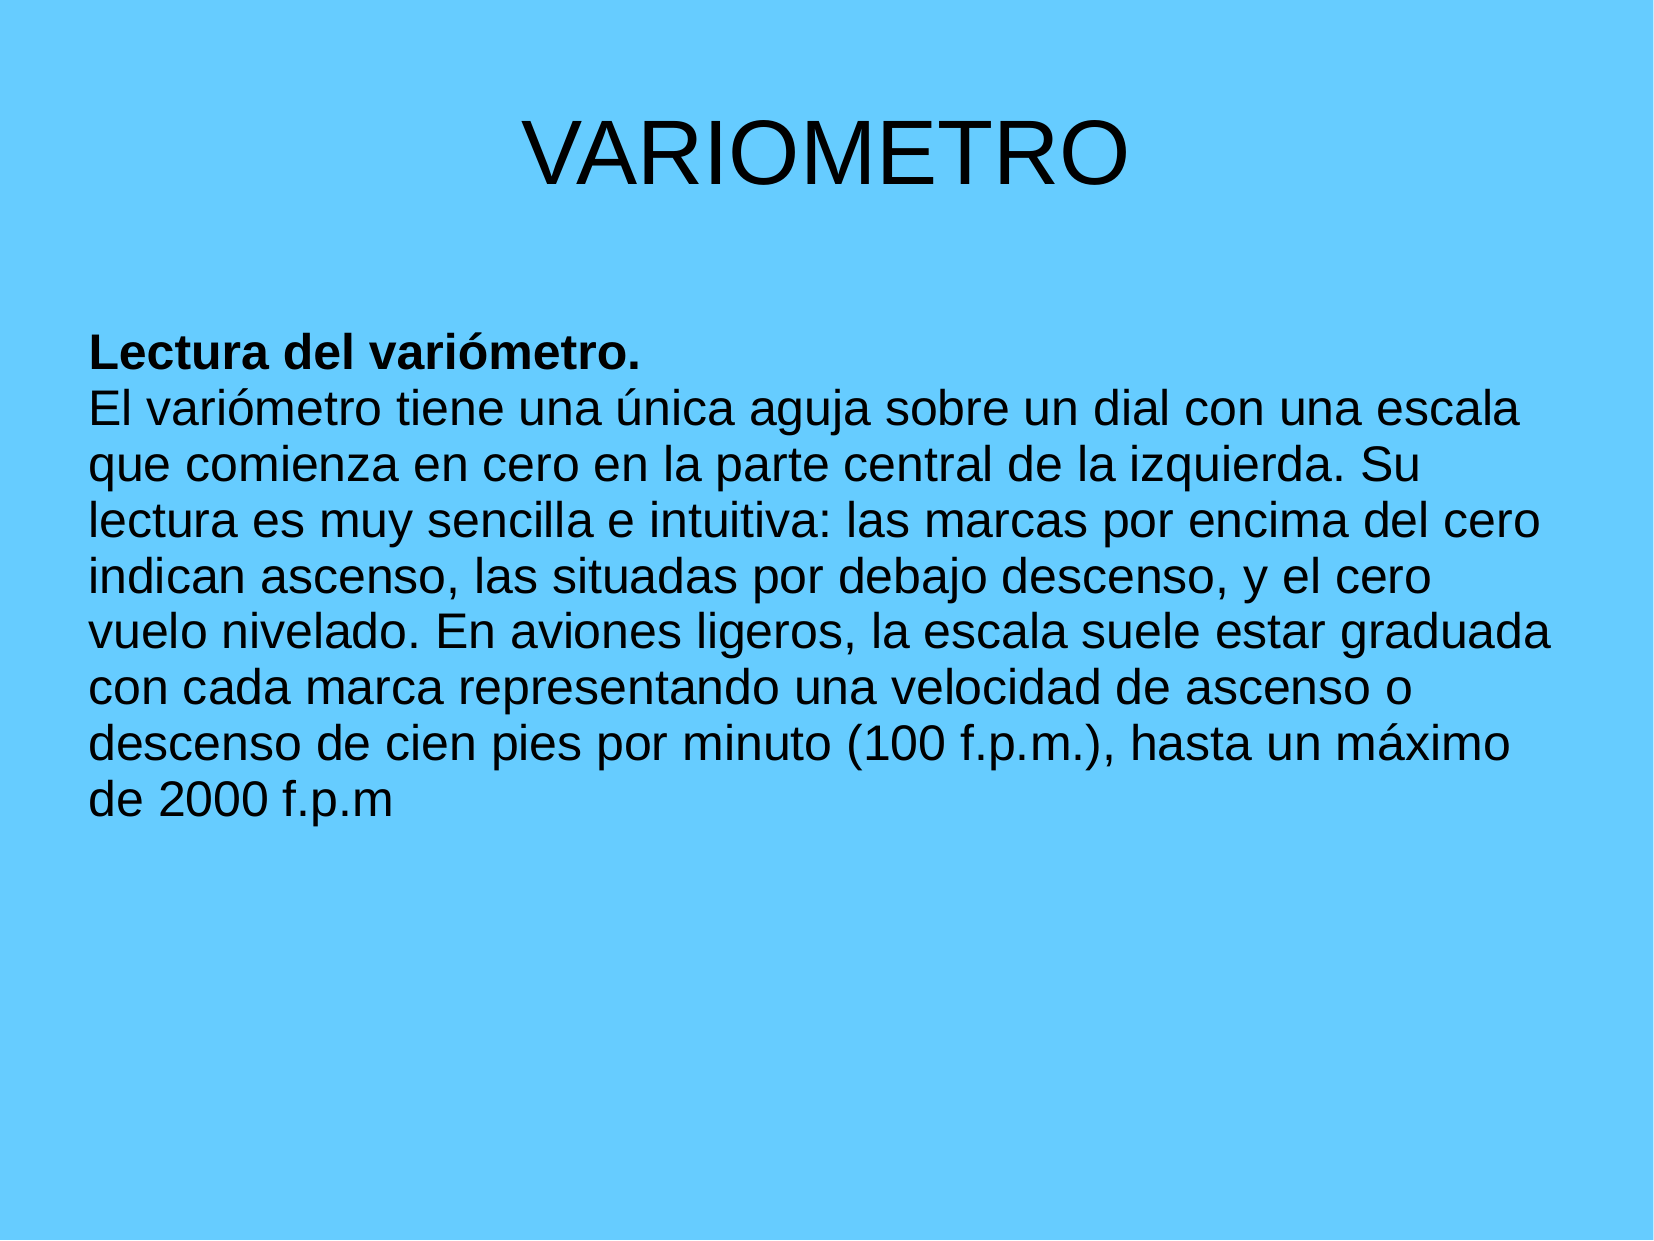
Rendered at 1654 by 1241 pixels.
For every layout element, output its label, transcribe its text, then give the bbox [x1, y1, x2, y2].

text_box Lectura del variómetro. El variómetro tiene una única aguja sobre un dial con una escala que comienza en cero en la parte central de la izquierda. Su lectura es muy sencilla e intuitiva: las marcas por encima del cero indican ascenso, las situadas por debajo descenso, y el cero vuelo nivelado. En aviones ligeros, la escala suele estar graduada con cada marca representando una velocidad de ascenso o descenso de cien pies por minuto (100 f.p.m.), hasta un máximo de 2000 f.p.m [73, 317, 1571, 875]
title VARIOMETRO [82, 49, 1571, 257]
